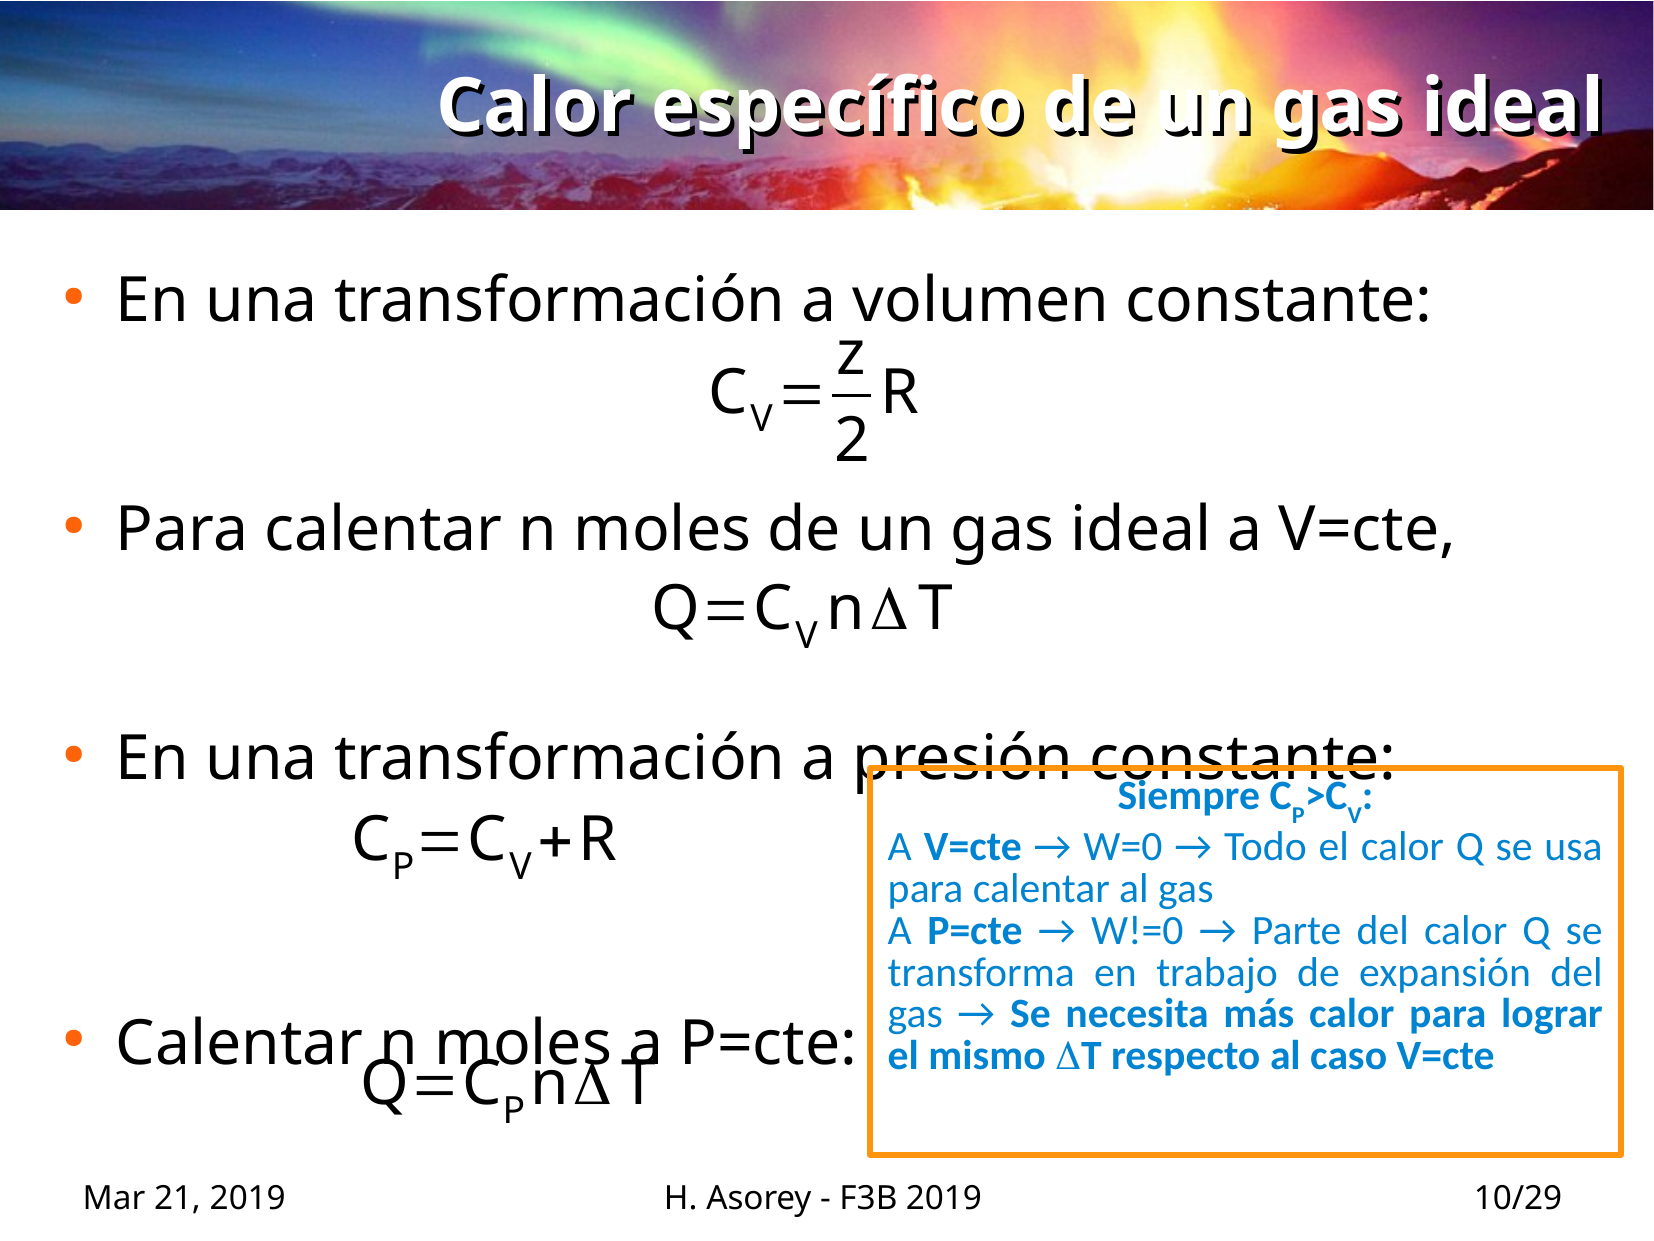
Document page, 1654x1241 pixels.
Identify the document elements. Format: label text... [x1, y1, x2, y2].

text_box Siempre CP>CV: A V=cte → W=0 → Todo el calor Q se usa para calentar al gas A P=cte → W!=0 → Parte del calor Q se transforma en trabajo de expansión del gas → Se necesita más calor para lograr el mismo DT respecto al caso V=cte [870, 768, 1621, 1156]
chart [645, 570, 961, 658]
chart [345, 800, 624, 888]
chart [701, 315, 926, 477]
picture [0, 1, 1654, 210]
list En una transformación a volumen constante: Para calentar n moles de un gas ideal a V=cte, En una transformación a presión constante: Calentar n moles a P=cte: [45, 255, 1606, 1156]
chart [353, 1044, 664, 1132]
title Calor específico de un gas ideal [45, 15, 1606, 191]
